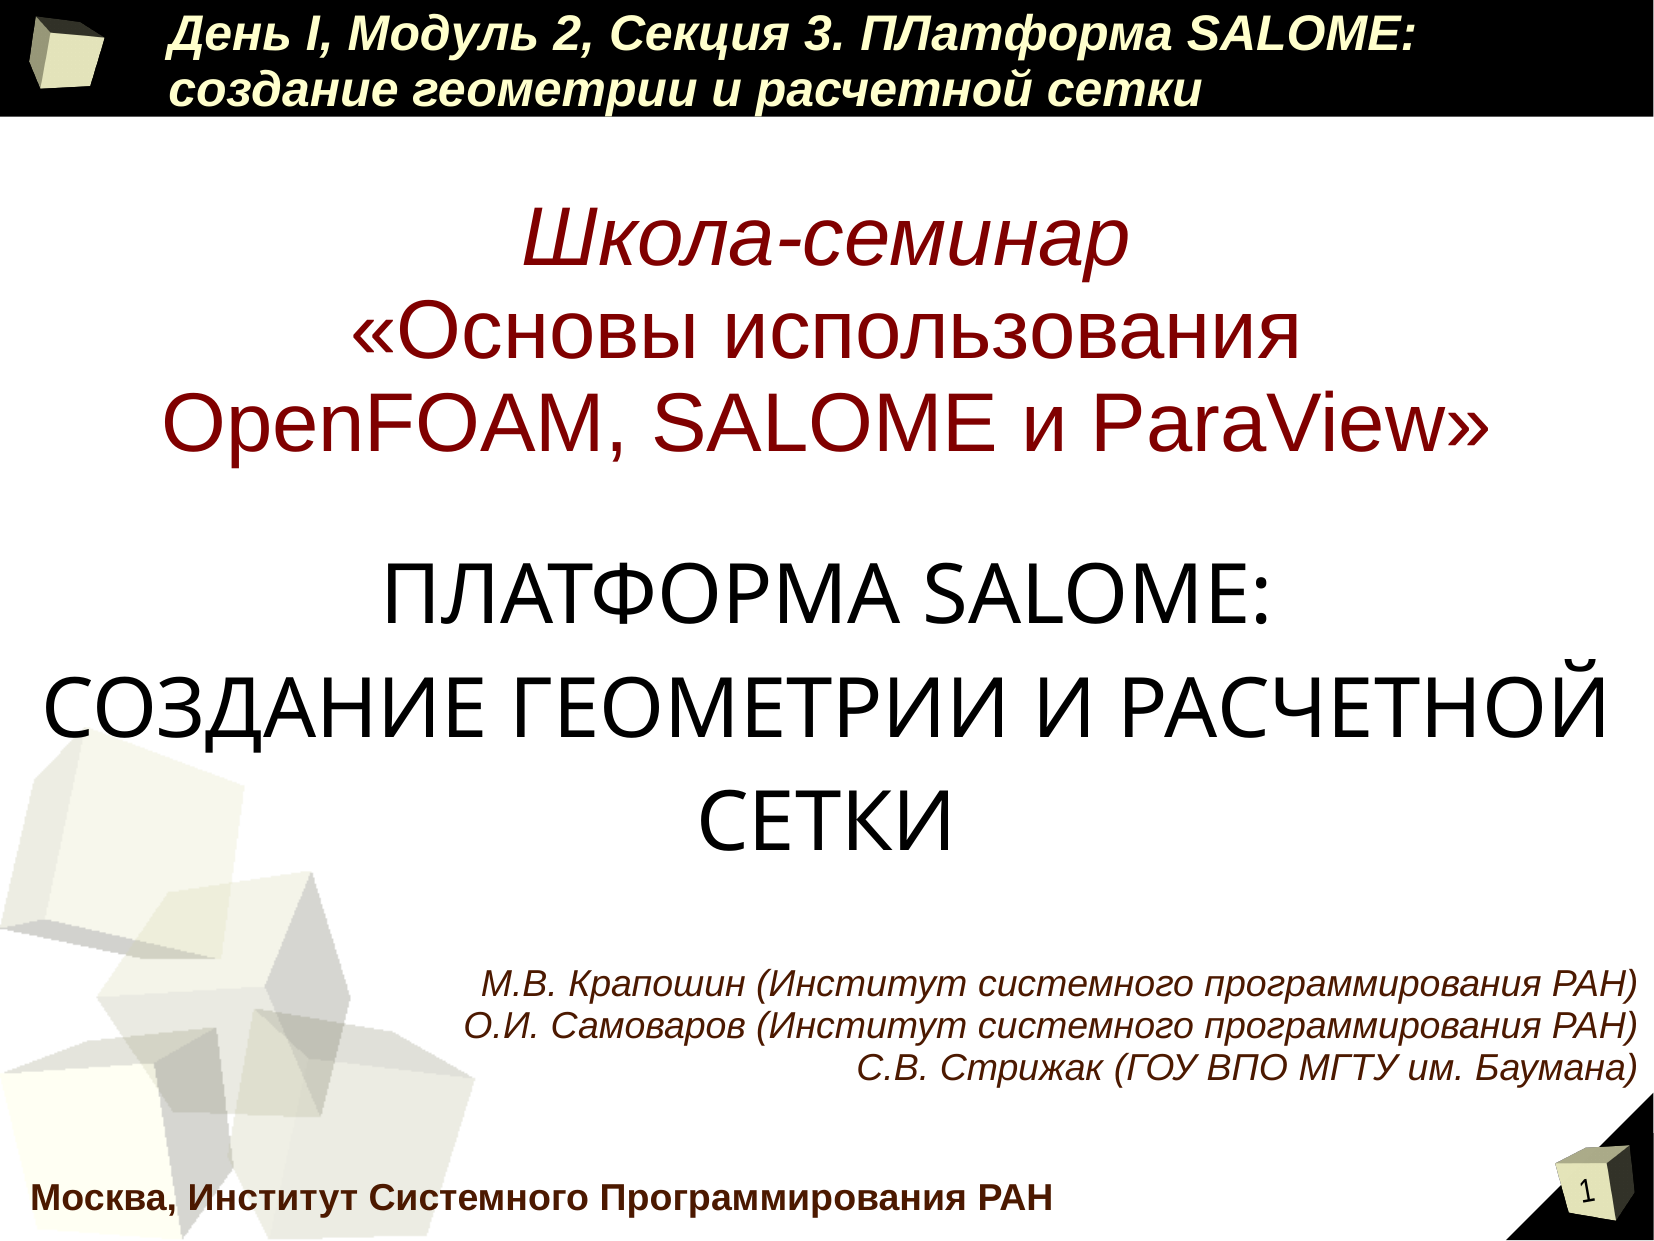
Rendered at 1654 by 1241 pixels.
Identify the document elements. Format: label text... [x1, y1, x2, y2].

text_box ПЛАТФОРМА SALOME: СОЗДАНИЕ ГЕОМЕТРИИ И РАСЧЕТНОЙ СЕТКИ [0, 527, 1654, 834]
picture [464, 1193, 472, 1198]
text_box Школа-семинар «Основы использования OpenFOAM, SALOME и ParaView» [0, 183, 1654, 473]
text_box М.В. Крапошин (Институт системного программирования РАН) О.И. Самоваров (Институт системного программирования РАН) С.В. Стрижак (ГОУ ВПО МГТУ им. Баумана) [150, 955, 1654, 1146]
picture [0, 834, 477, 1241]
